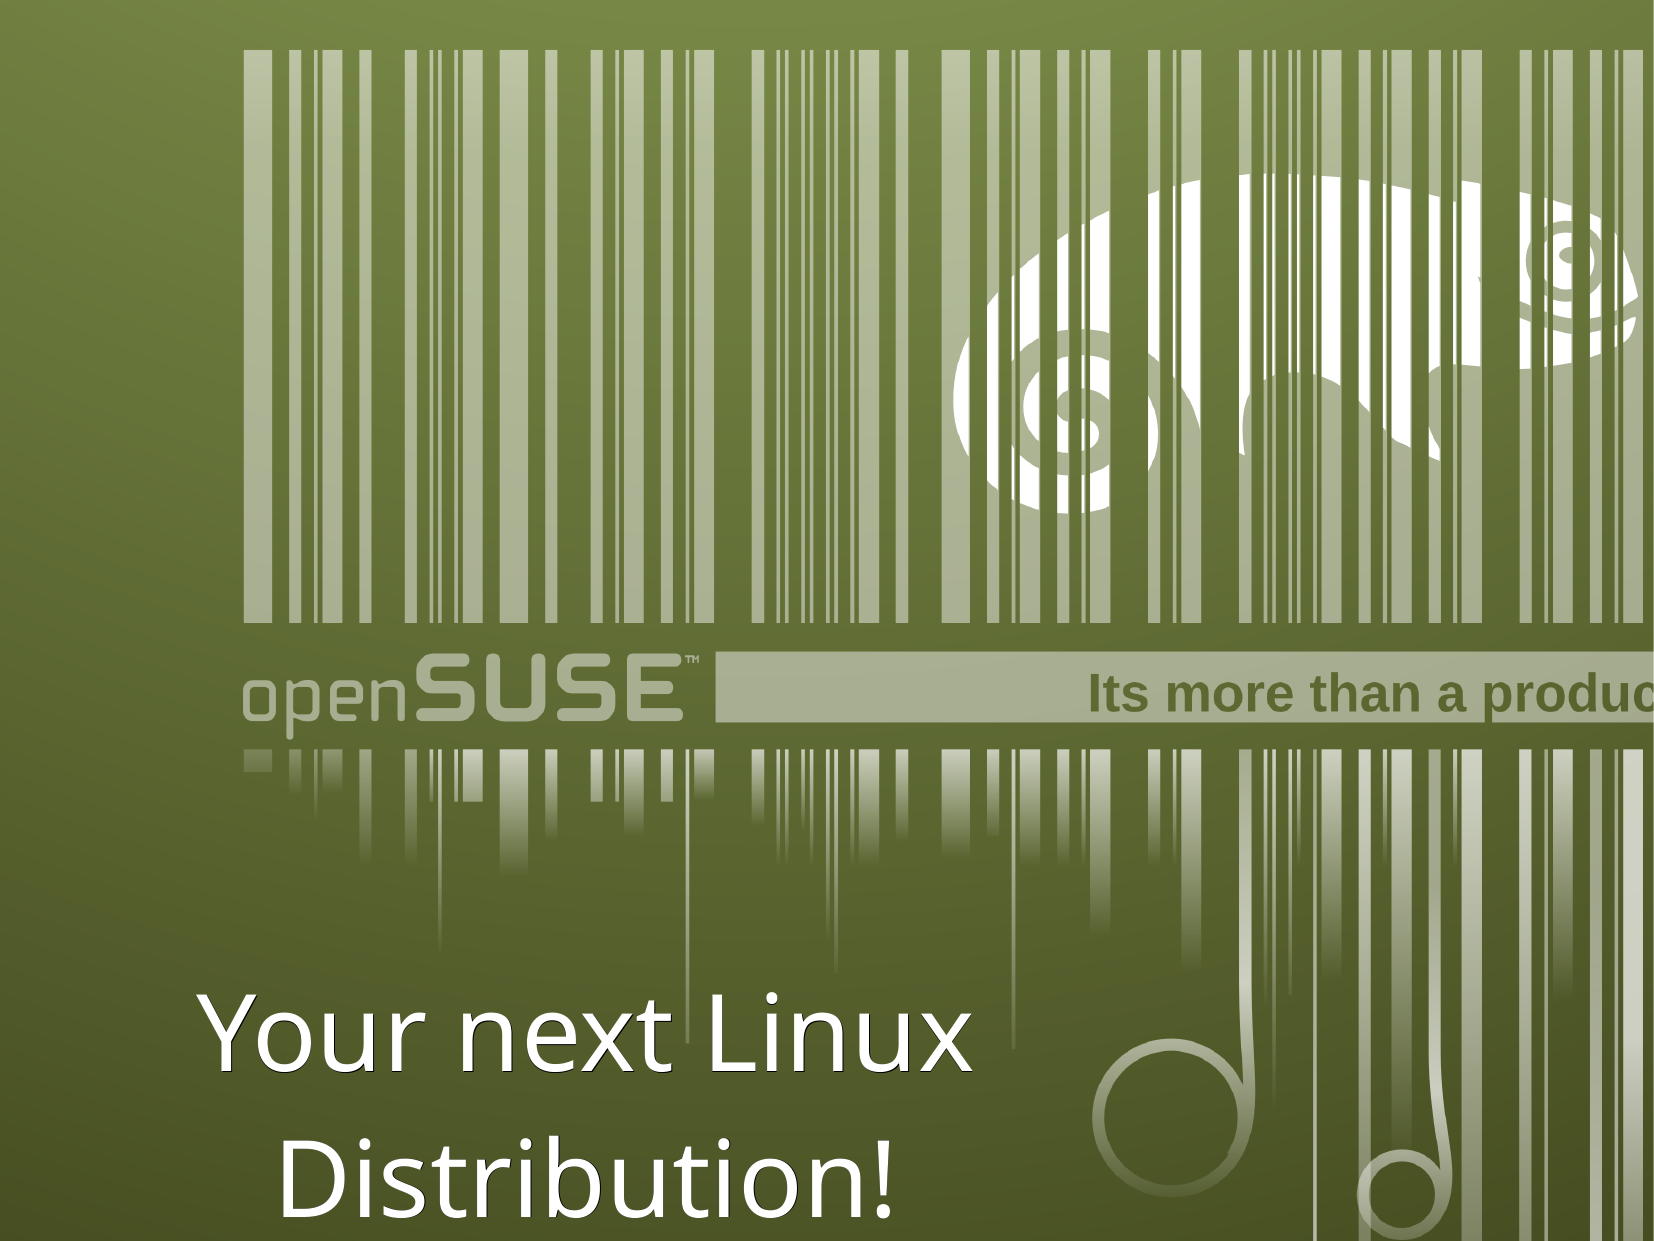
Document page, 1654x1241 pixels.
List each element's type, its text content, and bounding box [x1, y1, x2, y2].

title Your next Linux Distribution! [137, 953, 1034, 1241]
picture [0, 0, 1654, 1241]
